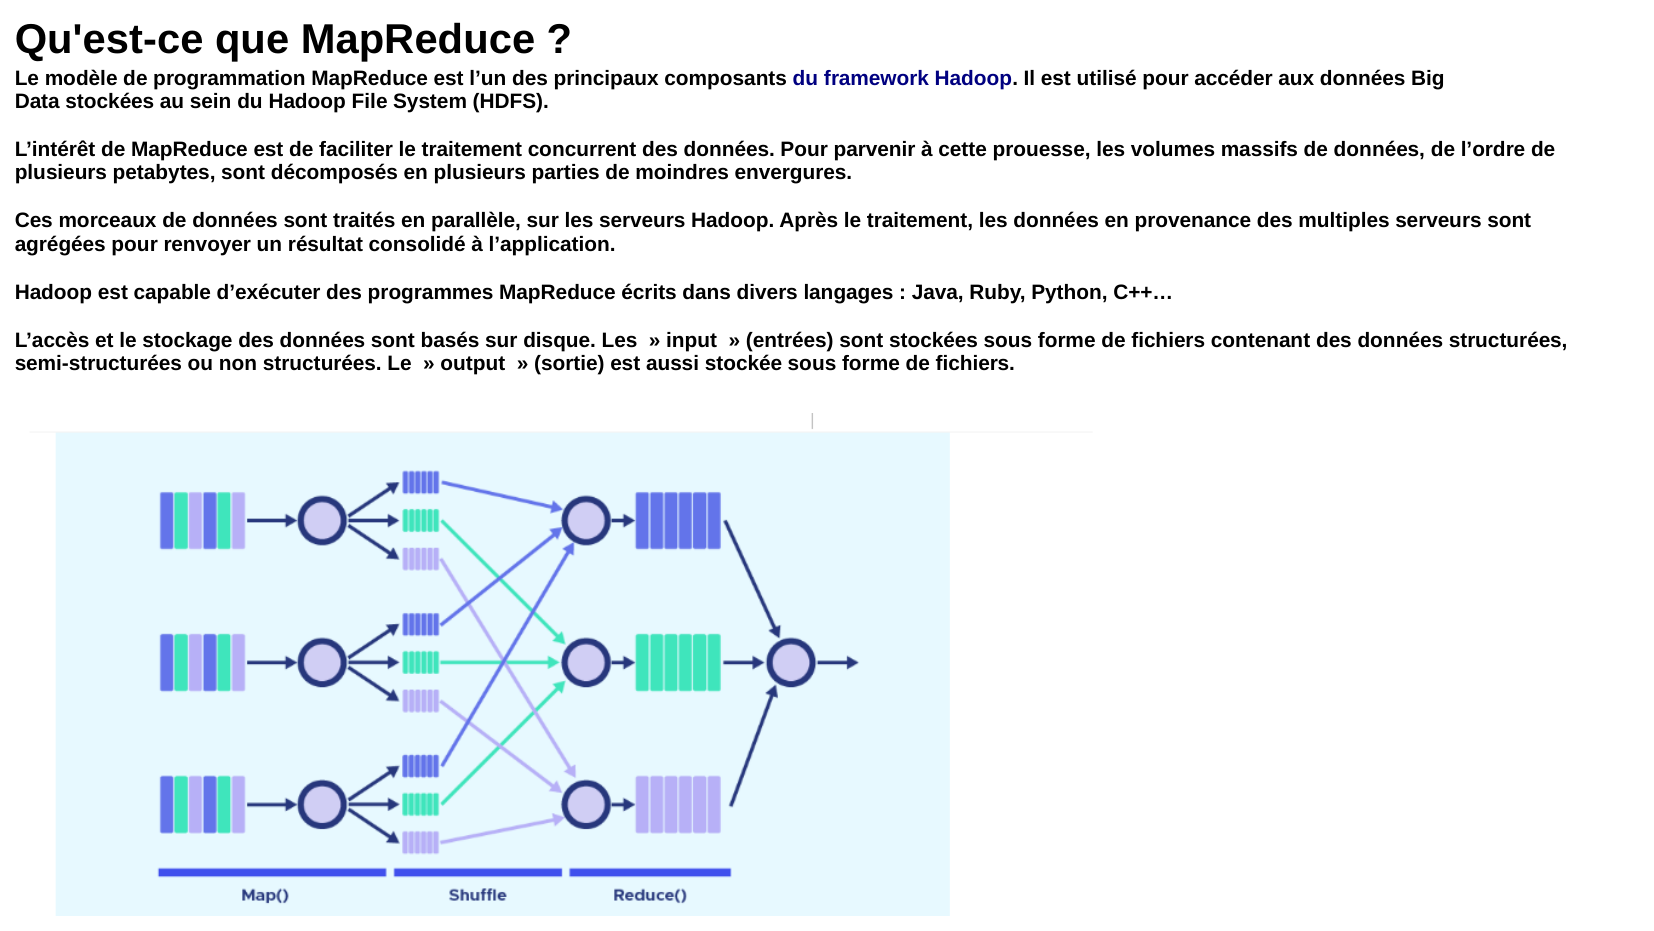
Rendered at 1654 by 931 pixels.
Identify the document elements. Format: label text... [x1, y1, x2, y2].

text_box Le modèle de programmation MapReduce est l’un des principaux composants du framework Hadoop. Il est utilisé pour accéder aux données Big Data stockées au sein du Hadoop File System (HDFS). L’intérêt de MapReduce est de faciliter le traitement concurrent des données. Pour parvenir à cette prouesse, les volumes massifs de données, de l’ordre de plusieurs petabytes, sont décomposés en plusieurs parties de moindres envergures. Ces morceaux de données sont traités en parallèle, sur les serveurs Hadoop. Après le traitement, les données en provenance des multiples serveurs sont agrégées pour renvoyer un résultat consolidé à l’application. Hadoop est capable d’exécuter des programmes MapReduce écrits dans divers langages : Java, Ruby, Python, C++… L’accès et le stockage des données sont basés sur disque. Les » input » (entrées) sont stockées sous forme de fichiers contenant des données structurées, semi-structurées ou non structurées. Le » output » (sortie) est aussi stockée sous forme de fichiers. [0, 59, 1595, 431]
picture [29, 431, 1093, 916]
text_box Qu'est-ce que MapReduce ? [0, 8, 1012, 59]
